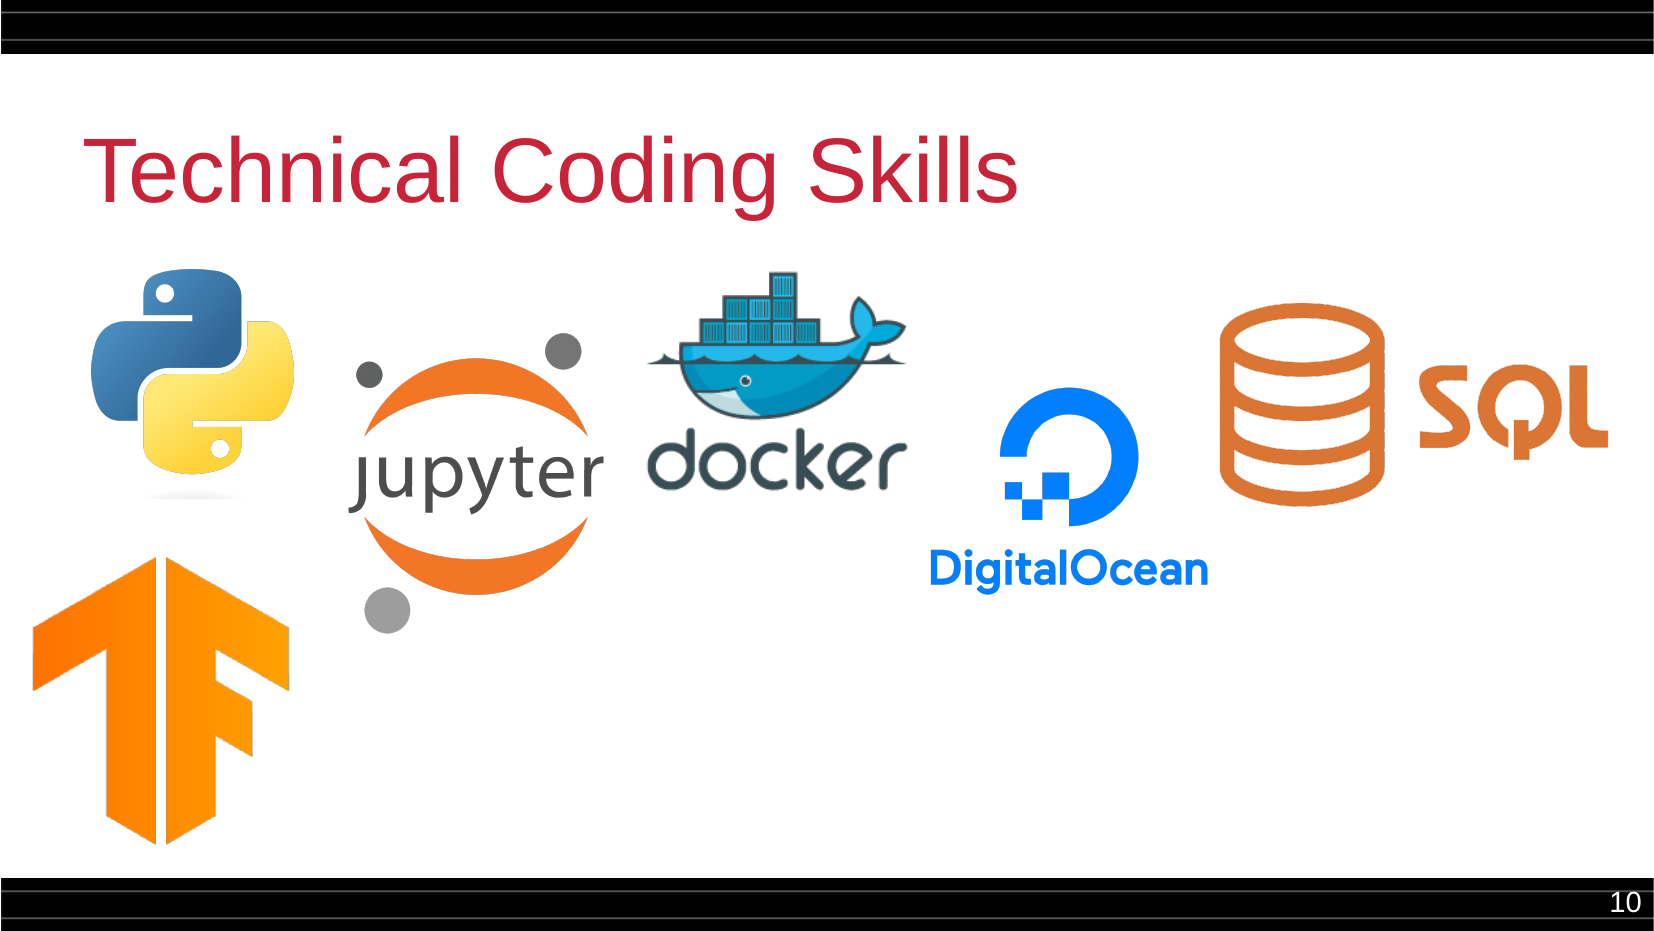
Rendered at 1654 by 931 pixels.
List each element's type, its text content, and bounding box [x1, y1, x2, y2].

picture [91, 269, 301, 499]
picture [1, 0, 1654, 54]
picture [15, 554, 307, 847]
picture [1, 878, 1654, 931]
picture [345, 225, 1636, 635]
title Technical Coding Skills [82, 67, 1571, 273]
